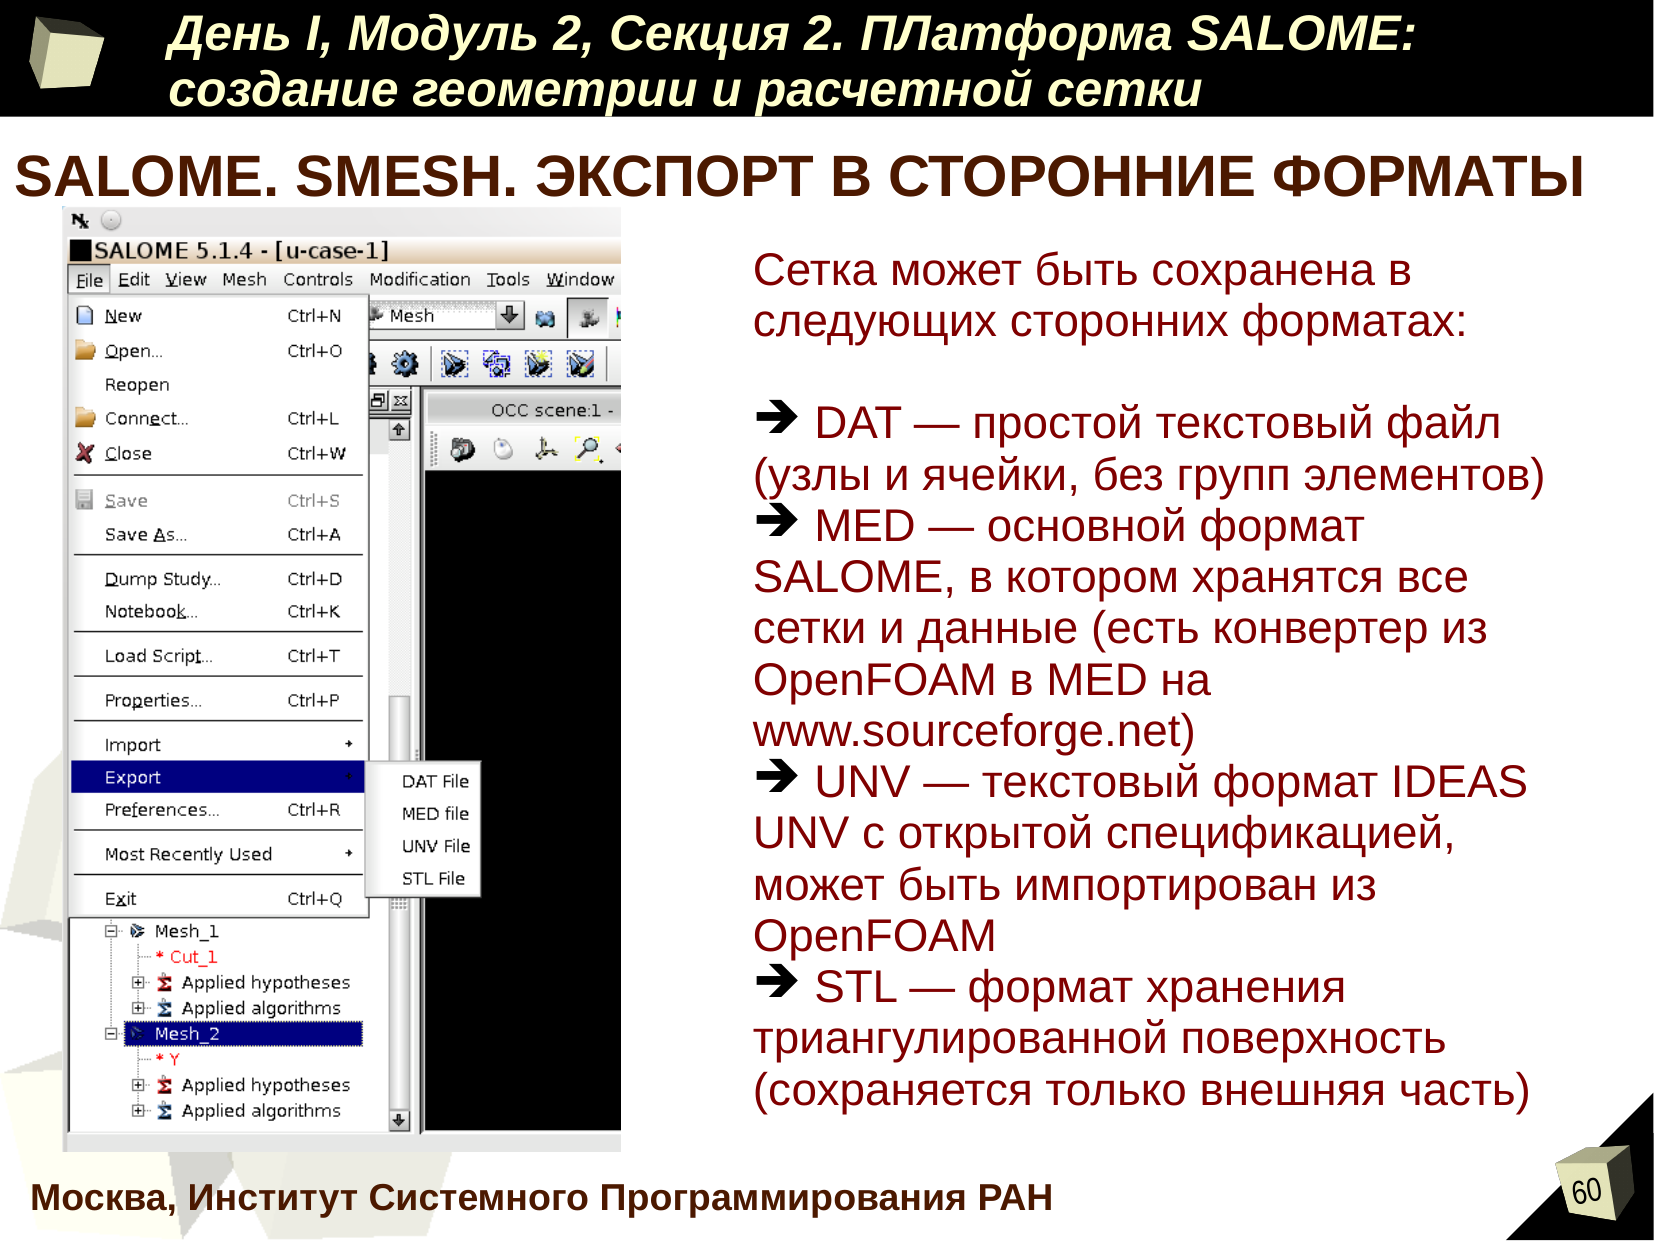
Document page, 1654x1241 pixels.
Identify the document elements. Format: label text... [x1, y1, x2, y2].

text_box SALOME. SMESH. ЭКСПОРТ В СТОРОННИЕ ФОРМАТЫ [0, 136, 1654, 217]
picture [464, 1193, 472, 1198]
text_box Сетка может быть сохранена в следующих сторонних форматах: DAT — простой текстовый файл (узлы и ячейки, без групп элементов) MED — основной формат SALOME, в котором хранятся все сетки и данные (есть конвертер из OpenFOAM в MED на www.sourceforge.net) UNV — текстовый формат IDEAS UNV с открытой спецификацией, может быть импортирован из OpenFOAM STL — формат хранения триангулированной поверхность (сохраняется только внешняя часть) [738, 236, 1565, 1123]
picture [0, 206, 621, 1241]
